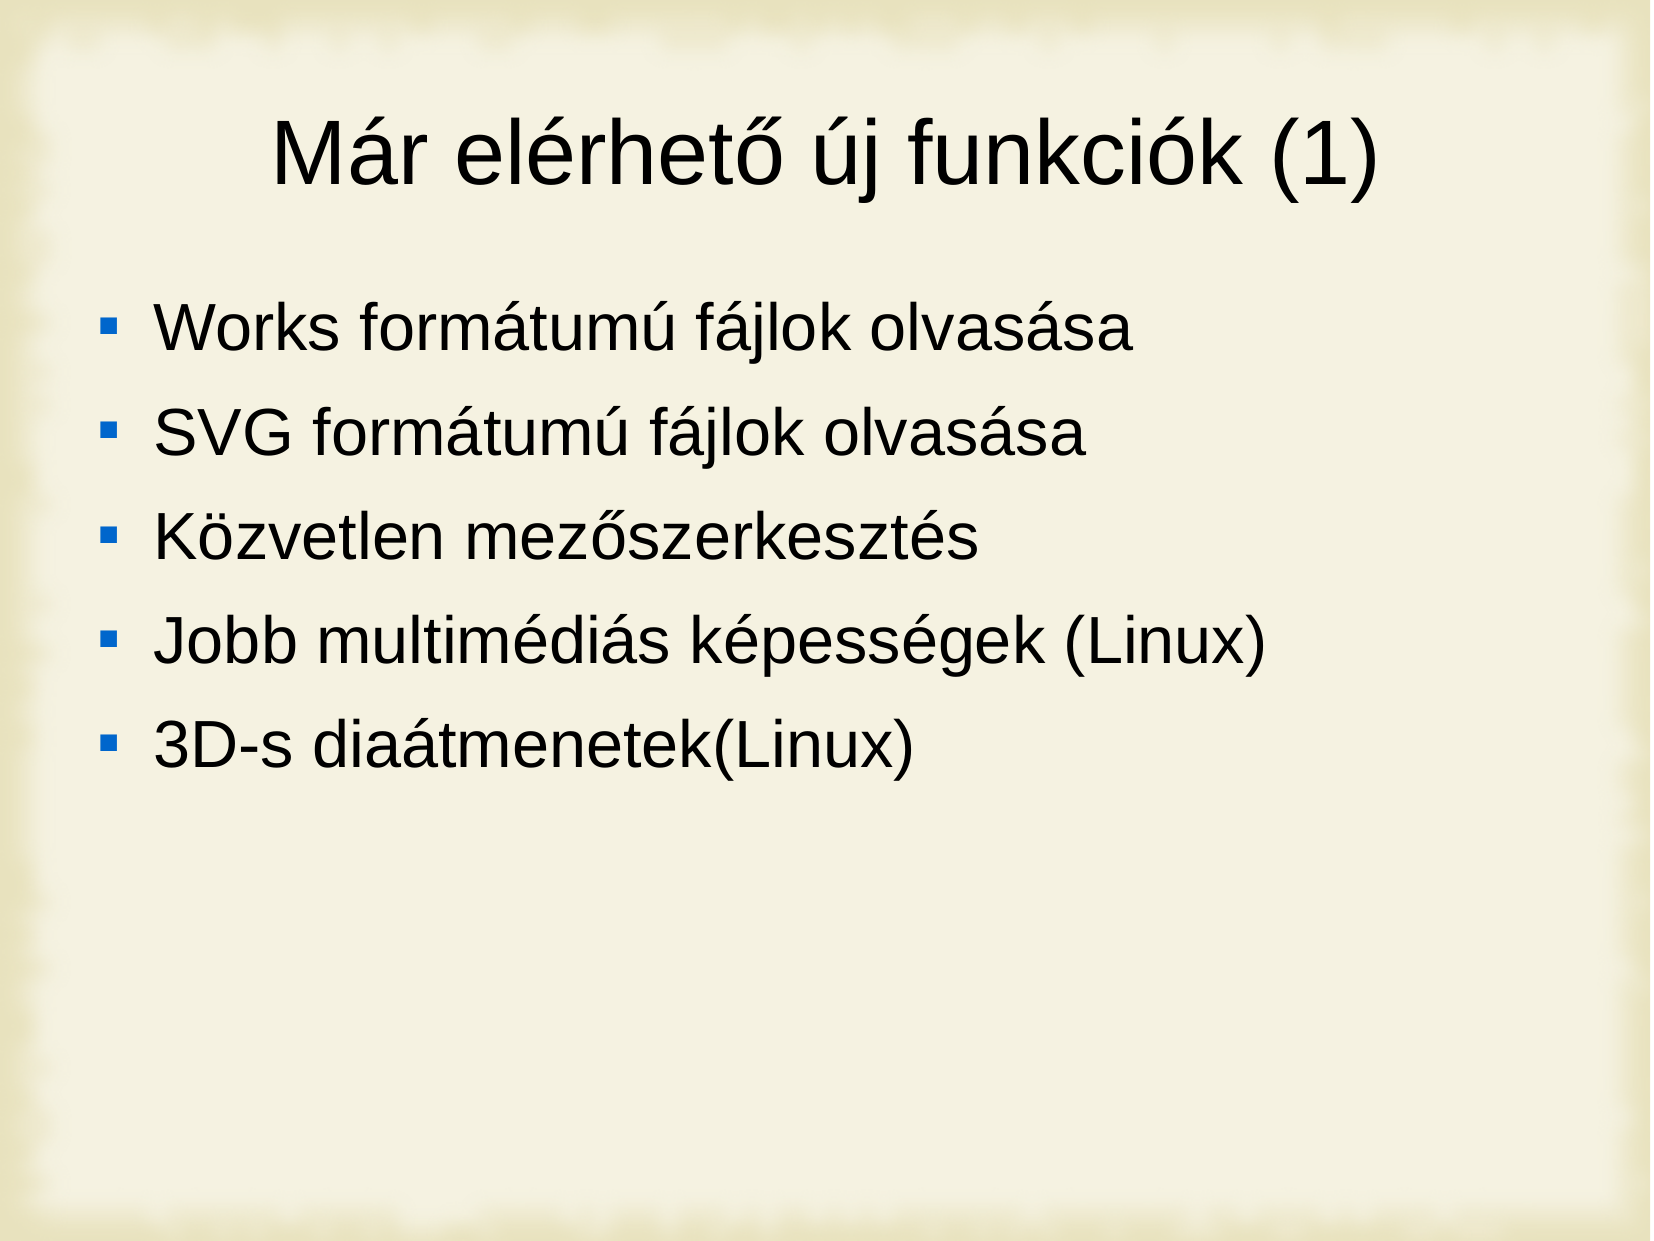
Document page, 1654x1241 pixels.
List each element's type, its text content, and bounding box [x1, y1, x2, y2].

list Works formátumú fájlok olvasása SVG formátumú fájlok olvasása Közvetlen mezőszerkesztés Jobb multimédiás képességek (Linux) 3D-s diaátmenetek(Linux) [82, 290, 1571, 1094]
title Már elérhető új funkciók (1) [82, 49, 1571, 257]
picture [0, 0, 1651, 1241]
